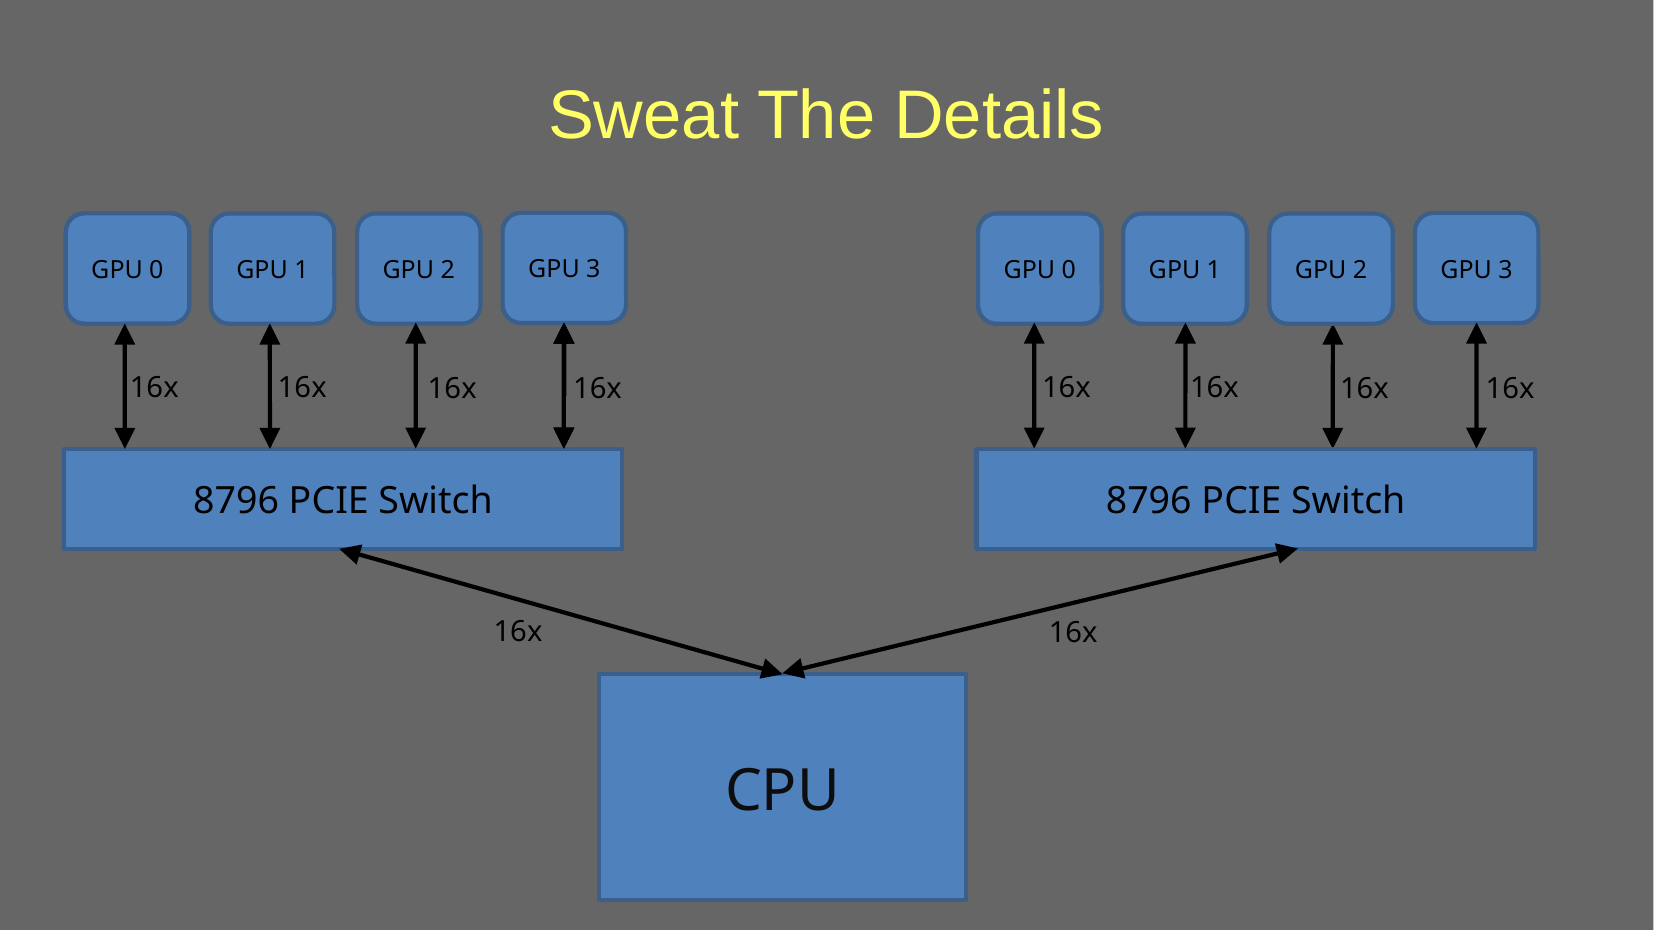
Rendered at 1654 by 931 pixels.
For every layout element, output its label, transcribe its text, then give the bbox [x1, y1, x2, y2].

text_box GPU 0 [978, 213, 1102, 324]
text_box 16x [272, 361, 343, 411]
text_box GPU 3 [1414, 212, 1539, 324]
text_box 8796 PCIE Switch [63, 448, 623, 549]
text_box 16x [127, 360, 195, 411]
text_box 16x [1034, 605, 1114, 656]
text_box GPU 1 [210, 213, 335, 324]
text_box CPU [598, 674, 967, 900]
text_box 16x [566, 361, 638, 412]
text_box 16x [1027, 360, 1032, 411]
text_box GPU 3 [502, 212, 627, 324]
text_box GPU 1 [1123, 213, 1247, 324]
title Sweat The Details [82, 36, 1571, 193]
text_box 16x [115, 360, 122, 411]
text_box 16x [1188, 361, 1255, 412]
text_box 8796 PCIE Switch [976, 448, 1535, 549]
text_box 16x [1479, 361, 1551, 412]
text_box 16x [478, 604, 559, 655]
text_box 16x [1470, 361, 1474, 412]
text_box GPU 2 [357, 213, 481, 324]
text_box GPU 0 [65, 213, 190, 324]
text_box 16x [1034, 605, 1051, 609]
text_box 16x [262, 361, 267, 411]
text_box 16x [1325, 361, 1405, 412]
text_box 16x [418, 361, 493, 412]
text_box GPU 2 [1269, 213, 1393, 324]
text_box 16x [1175, 361, 1183, 412]
text_box 16x [1037, 360, 1107, 411]
